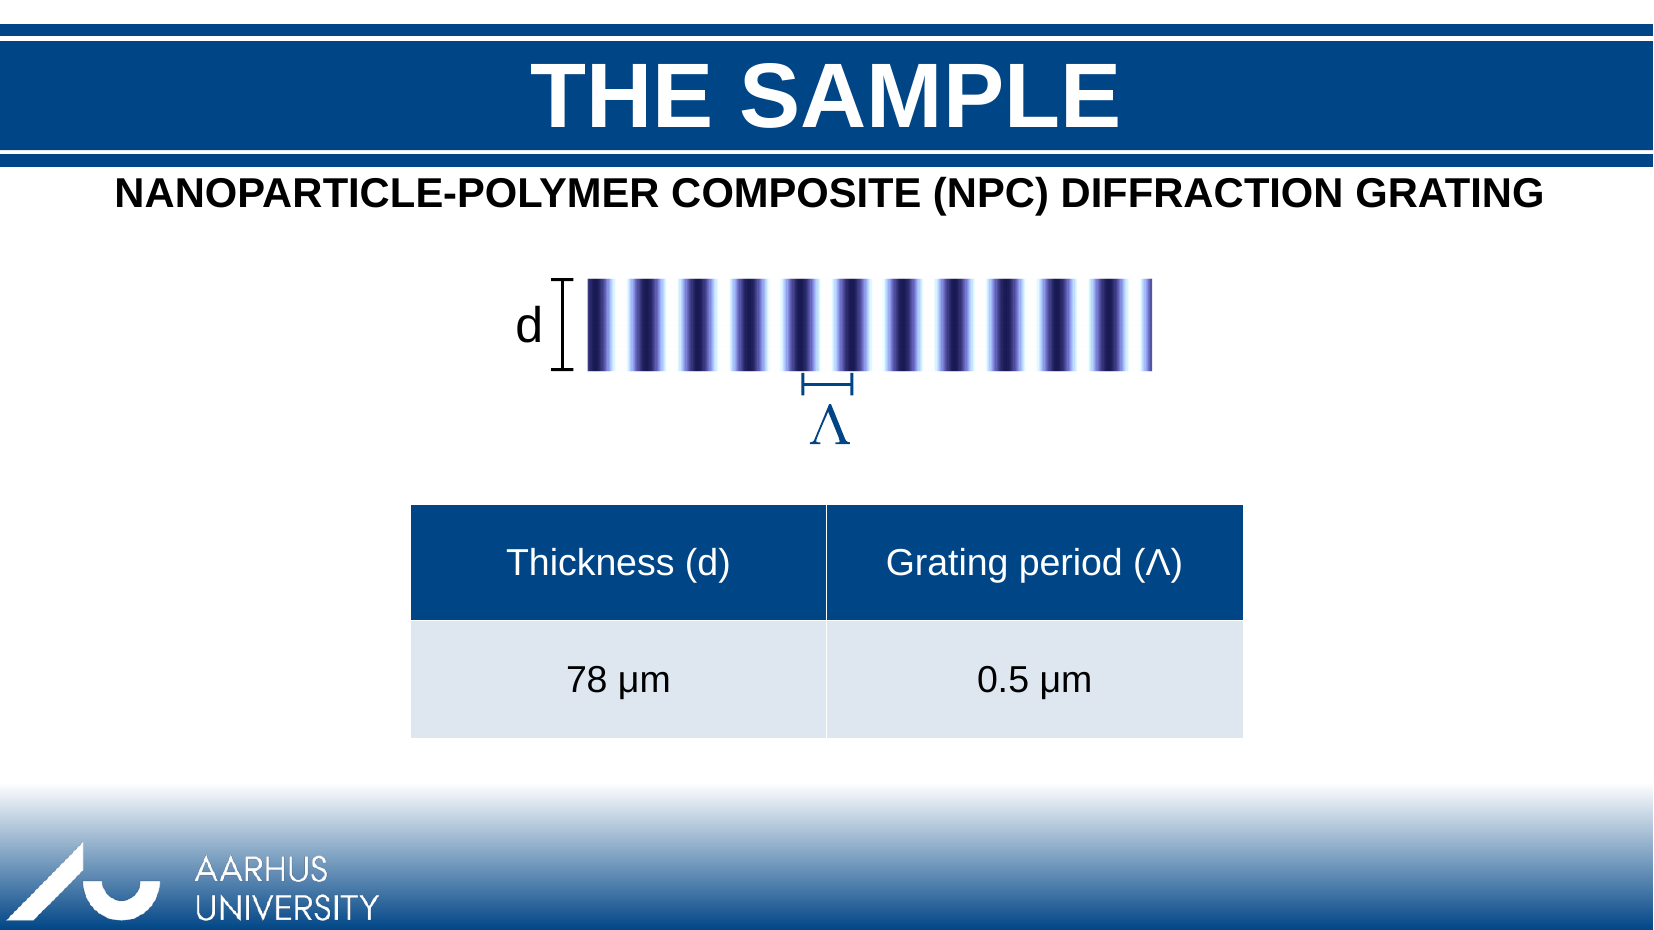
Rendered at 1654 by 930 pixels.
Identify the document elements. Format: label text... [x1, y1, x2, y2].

title THE SAMPLE [0, 41, 1653, 151]
table_cell 78 μm [411, 621, 826, 738]
table_header Thickness (d) [411, 505, 826, 620]
picture [5, 841, 414, 928]
table_cell 0.5 μm [827, 621, 1243, 738]
table_header Grating period (Λ) [827, 505, 1243, 620]
text_box NANOPARTICLE-POLYMER COMPOSITE (NPC) DIFFRACTION GRATING [99, 162, 1570, 224]
picture [587, 278, 1153, 372]
text_box [809, 404, 850, 445]
text_box d [500, 289, 559, 361]
